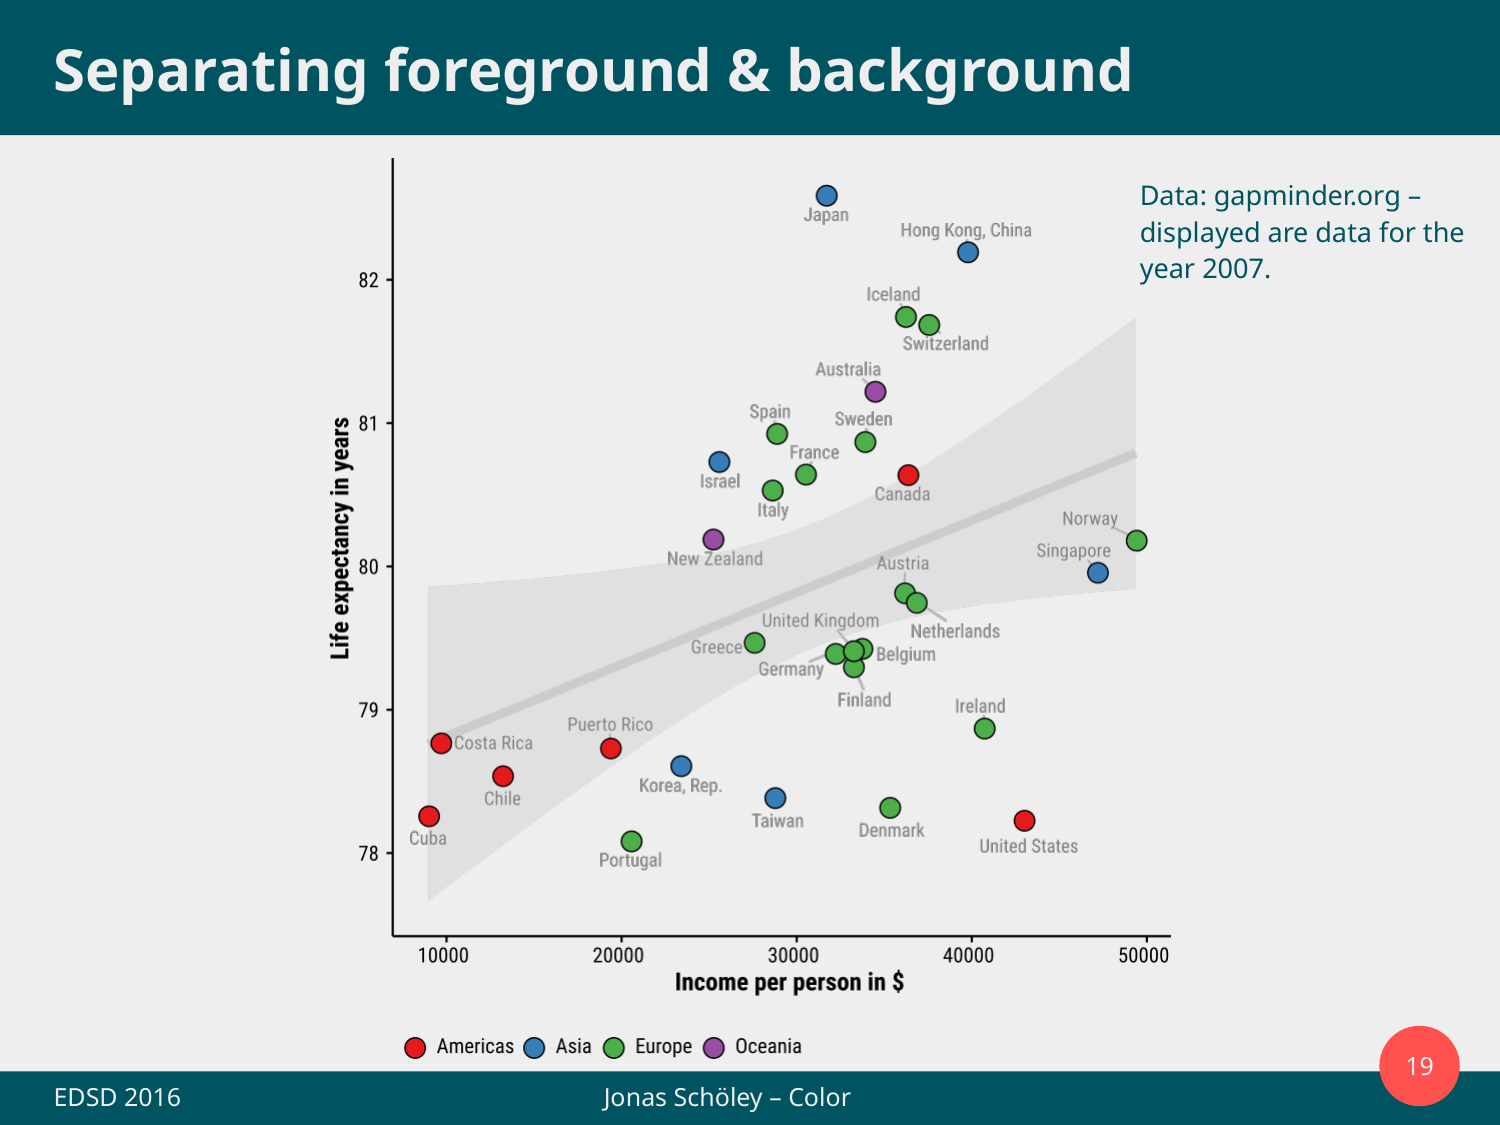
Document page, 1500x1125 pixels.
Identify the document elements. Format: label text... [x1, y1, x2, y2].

picture [329, 158, 1171, 1067]
title Separating foreground & background [53, 0, 1447, 141]
text_box Data: gapminder.org – displayed are data for the year 2007. [1125, 169, 1500, 256]
